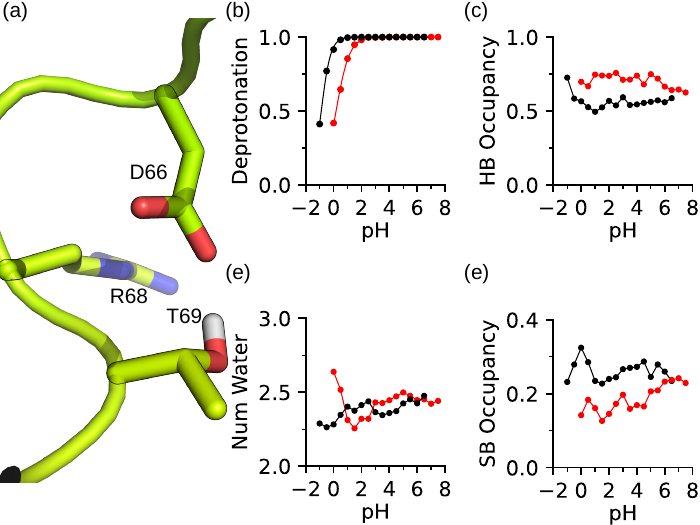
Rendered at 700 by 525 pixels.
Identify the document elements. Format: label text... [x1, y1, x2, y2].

text_box (c) [448, 0, 505, 34]
text_box (e) [210, 250, 267, 292]
text_box R68 [94, 275, 164, 316]
picture [0, 18, 453, 524]
text_box (b) [210, 0, 267, 34]
text_box T69 [151, 295, 218, 336]
text_box (e) [448, 250, 505, 292]
text_box D66 [114, 150, 184, 192]
picture [478, 28, 700, 243]
text_box (a) [0, 0, 44, 34]
picture [478, 311, 700, 525]
